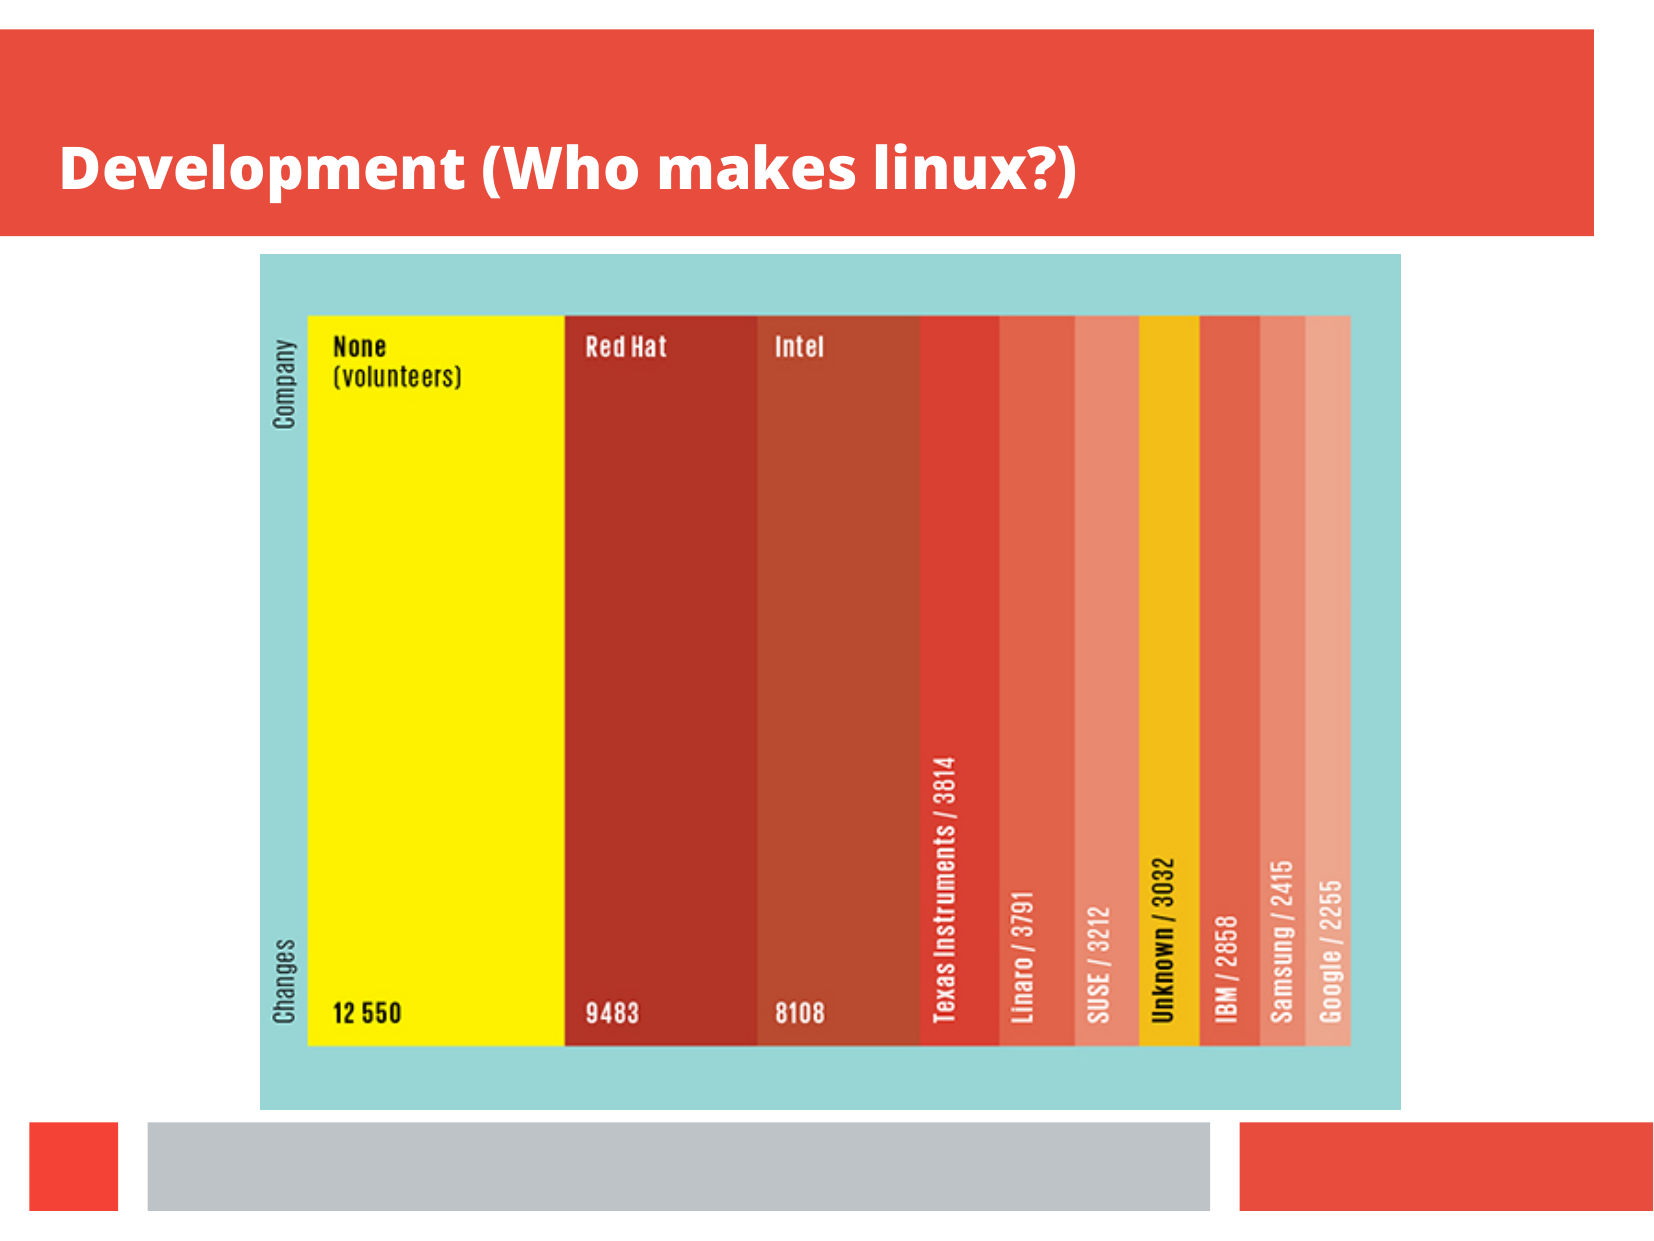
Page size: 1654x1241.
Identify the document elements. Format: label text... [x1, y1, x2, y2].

picture [260, 254, 1401, 1111]
title Development (Who makes linux?) [58, 59, 1594, 207]
